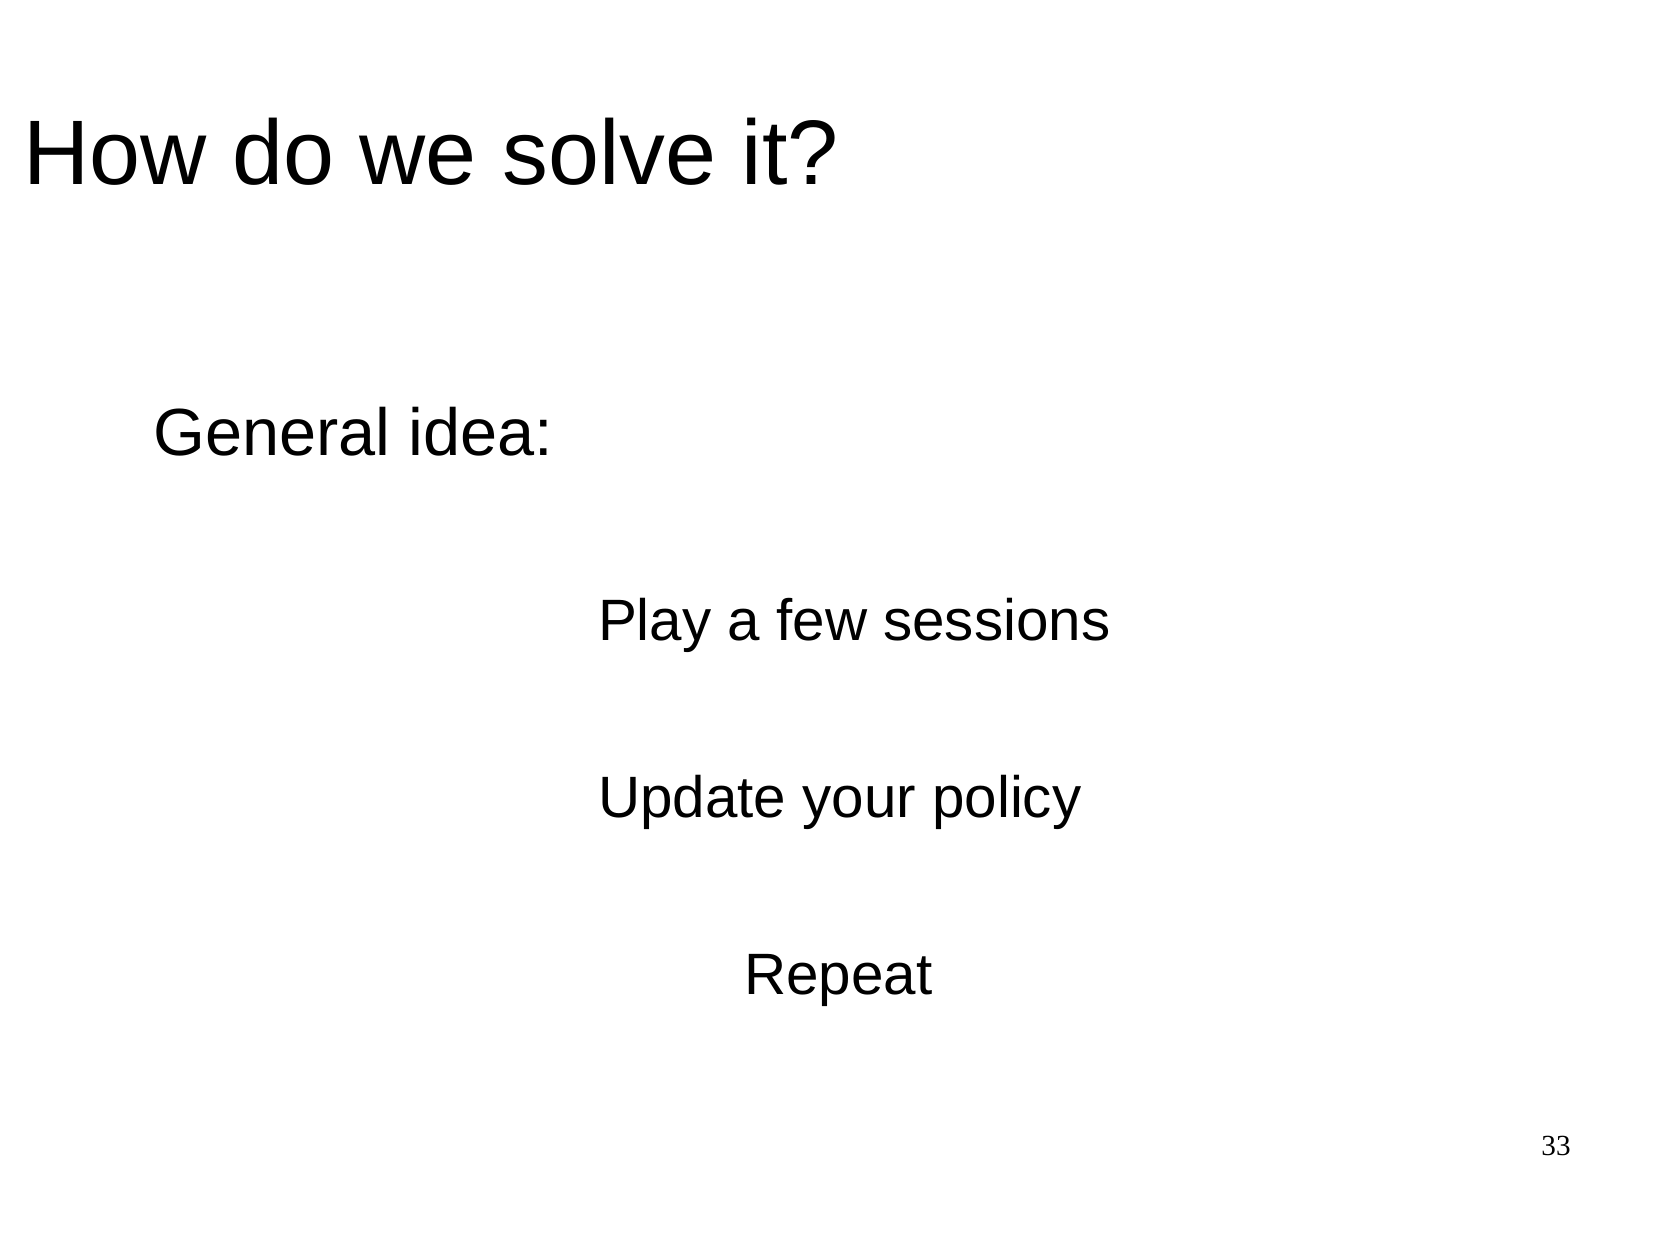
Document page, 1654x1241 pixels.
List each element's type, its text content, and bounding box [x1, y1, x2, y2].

list General idea: Play a few sessions Update your policy Repeat [82, 290, 1571, 1010]
title How do we solve it? [23, 49, 1512, 257]
